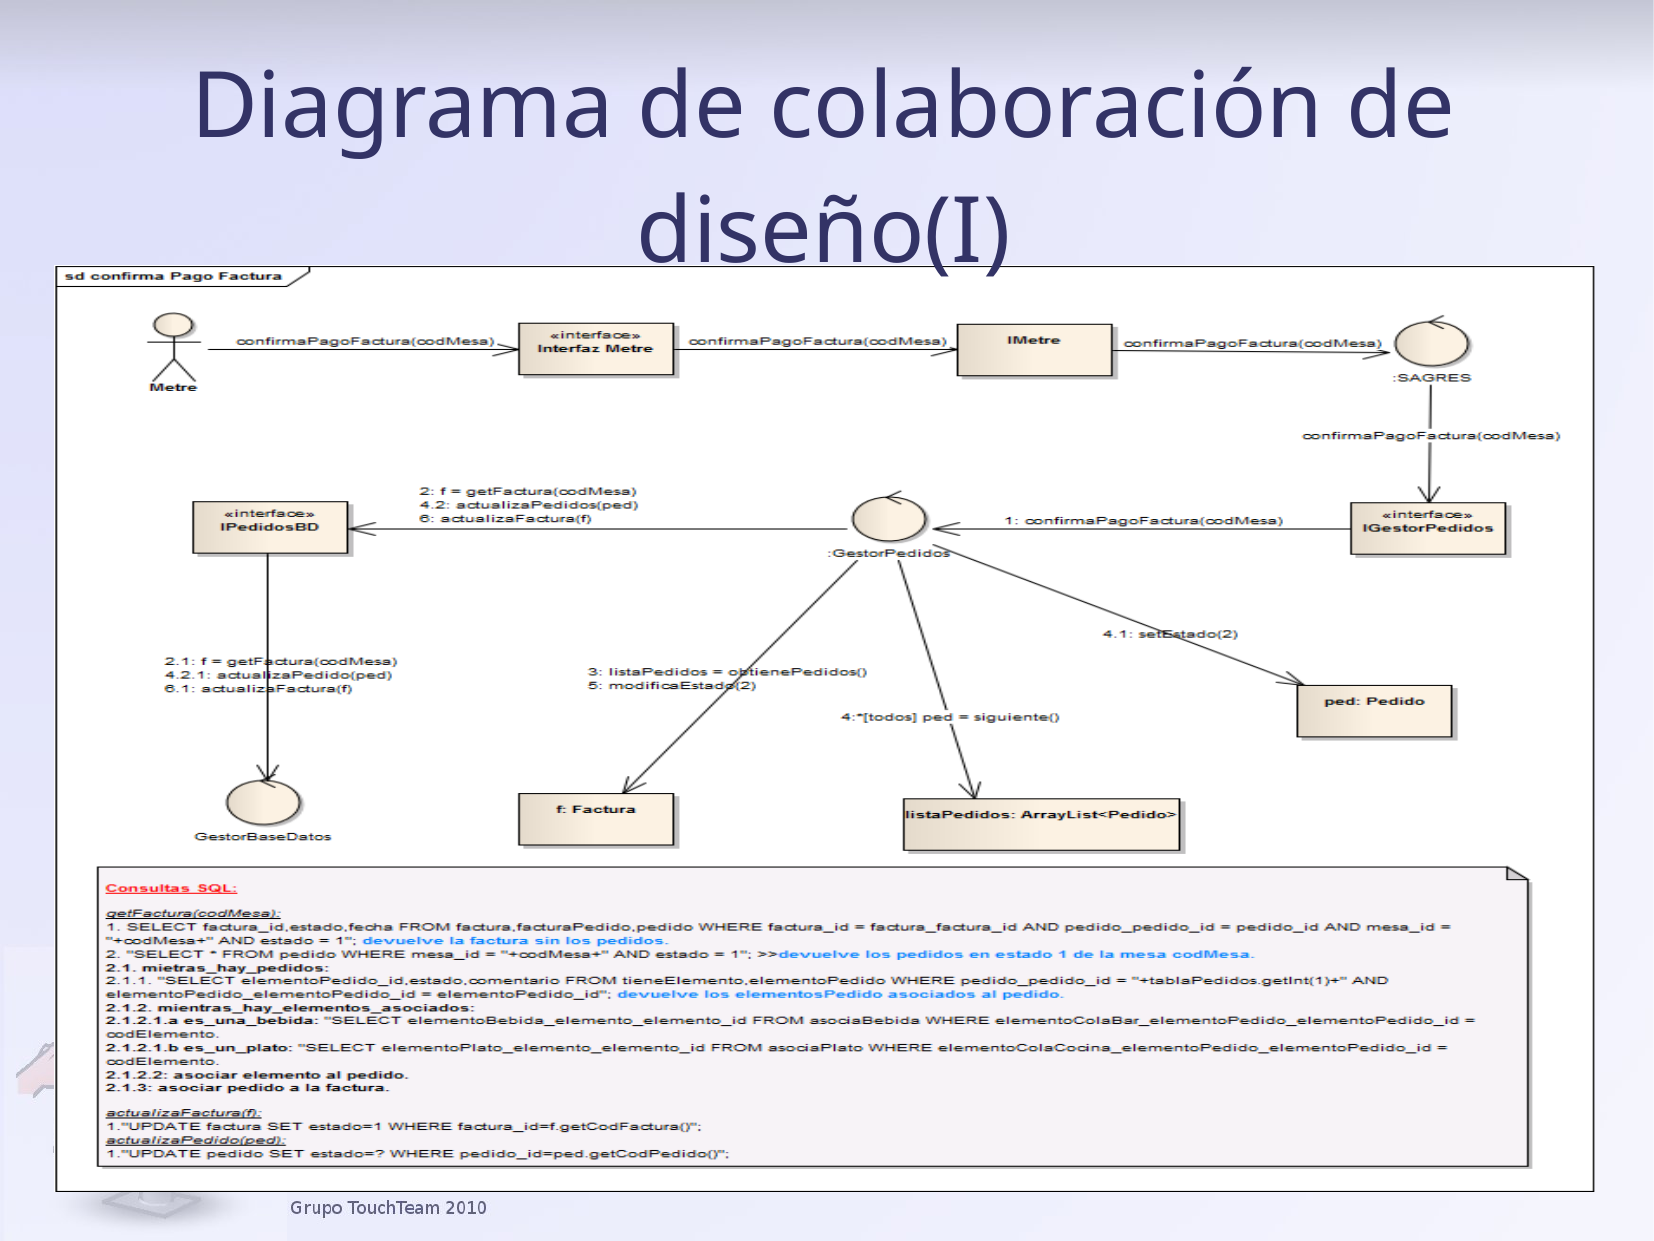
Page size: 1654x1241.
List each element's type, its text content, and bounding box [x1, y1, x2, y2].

picture [0, 0, 1654, 1241]
title Diagrama de colaboración de diseño(I) [82, 4, 1565, 325]
